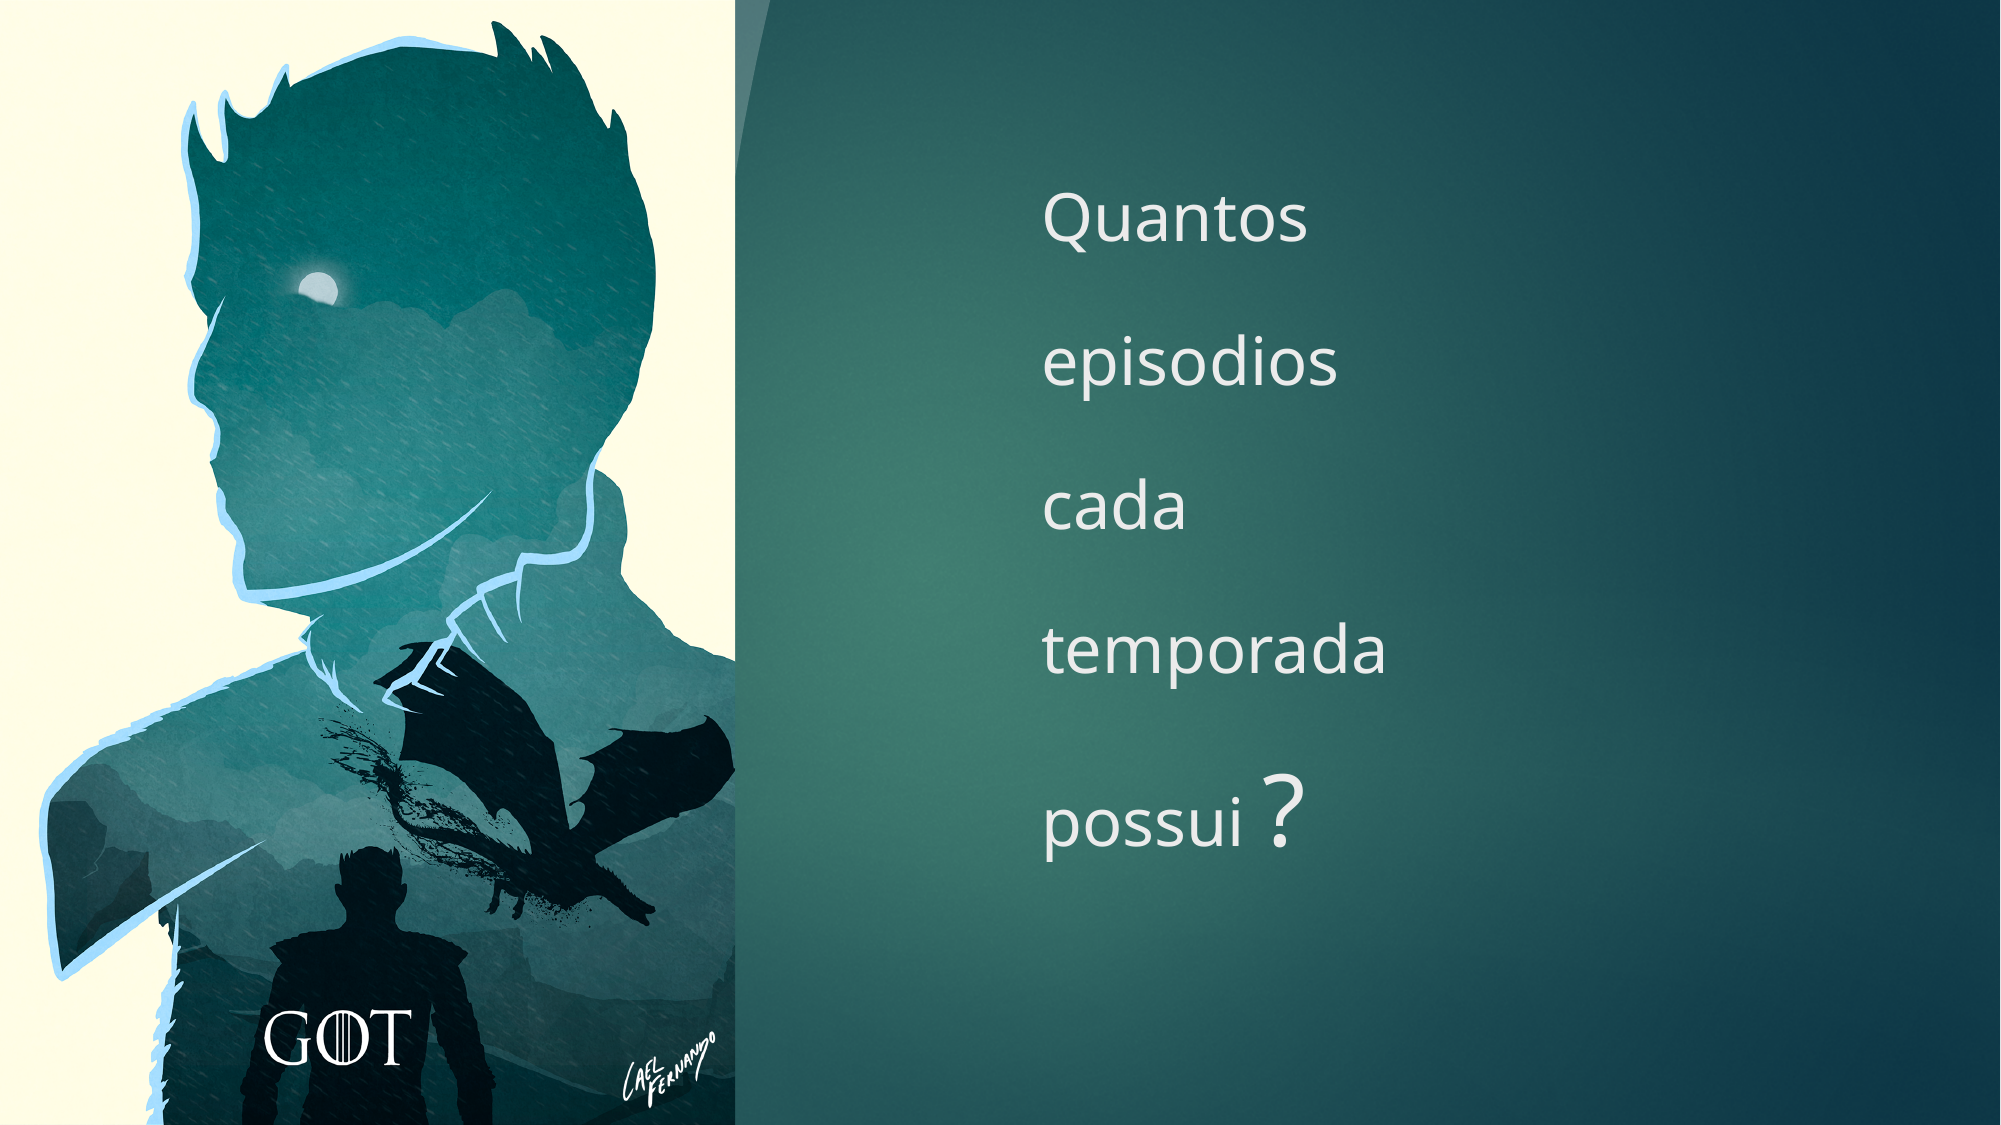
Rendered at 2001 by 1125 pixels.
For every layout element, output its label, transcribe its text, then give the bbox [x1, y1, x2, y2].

text_box [736, 0, 2000, 1125]
title Quantos episodios cada temporada possui ? [1025, 136, 1862, 876]
picture [0, 0, 736, 1125]
